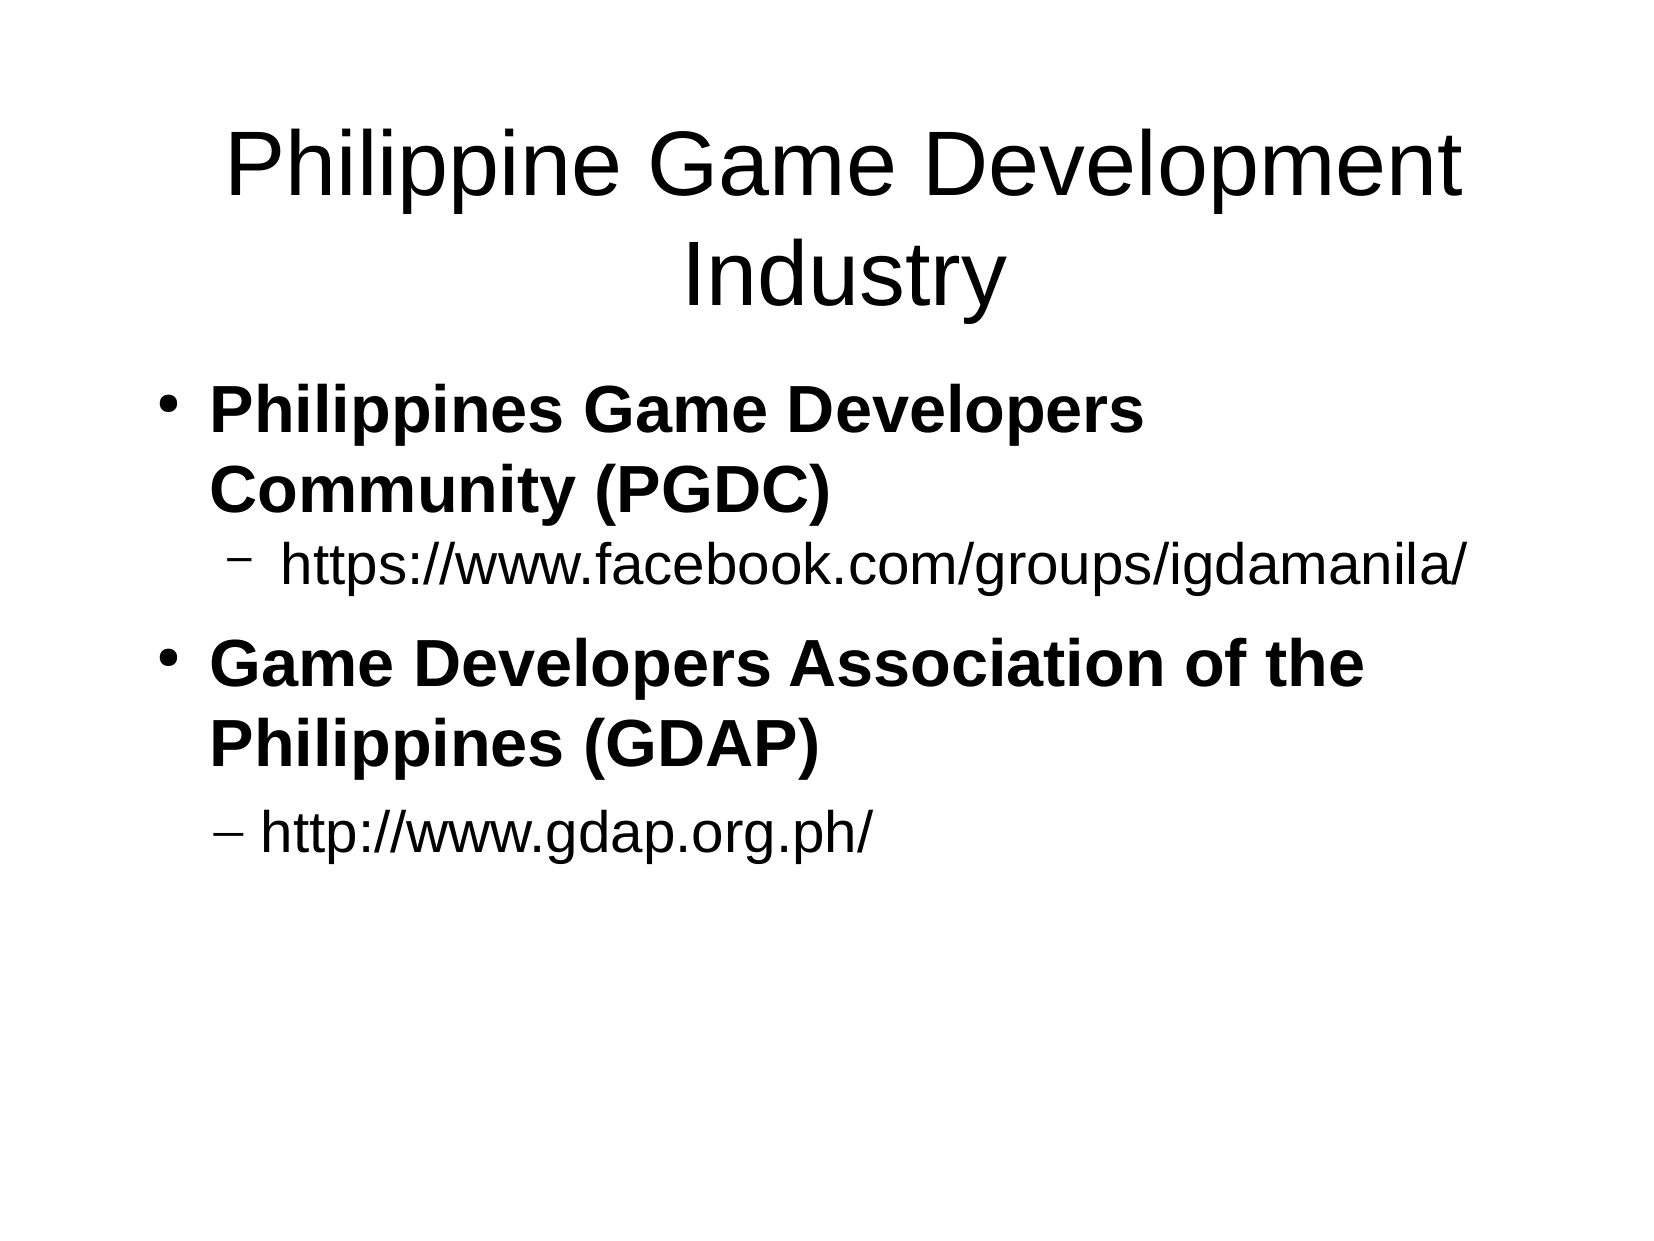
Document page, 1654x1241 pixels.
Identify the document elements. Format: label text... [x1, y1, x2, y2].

list Philippines Game Developers Community (PGDC) https://www.facebook.com/groups/igdamanila/ Game Developers Association of the Philippines (GDAP) http://www.gdap.org.ph/ [124, 358, 1530, 1103]
title Philippine Game Development Industry [124, 110, 1530, 317]
